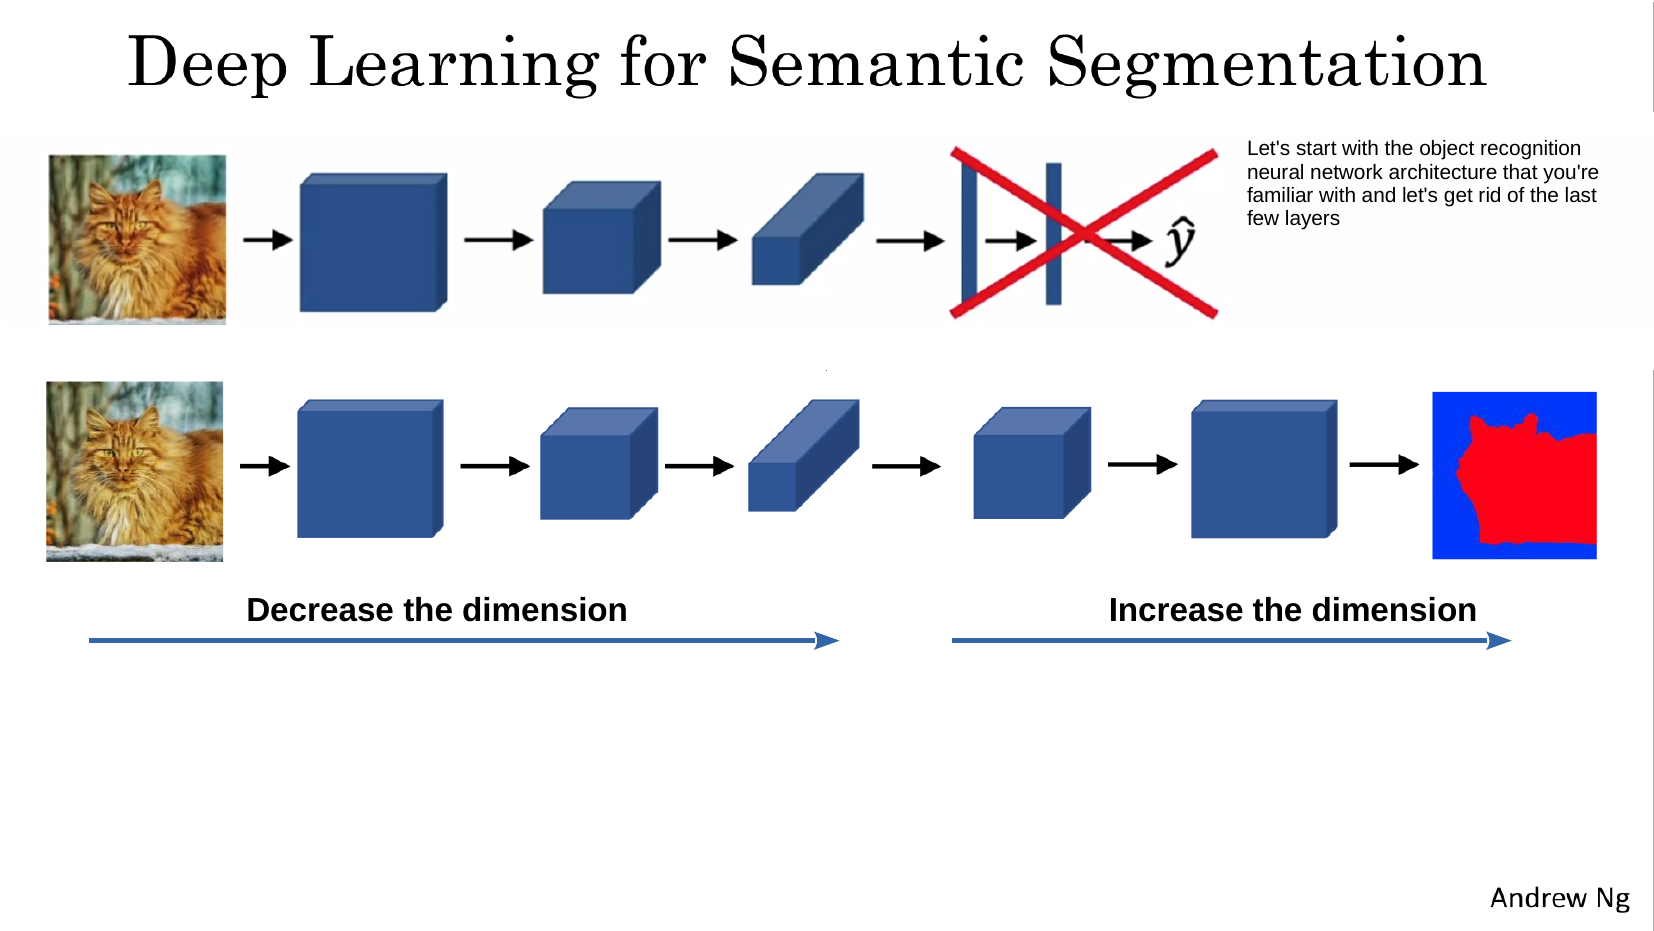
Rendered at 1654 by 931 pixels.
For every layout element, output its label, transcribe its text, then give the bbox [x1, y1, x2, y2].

picture [0, 2, 1654, 112]
text_box Let's start with the object recognition neural network architecture that you're familiar with and let's get rid of the last few layers [1232, 129, 1641, 238]
picture [0, 370, 1654, 931]
picture [3, 136, 1654, 325]
text_box Decrease the dimension [231, 583, 644, 636]
text_box Increase the dimension [1094, 583, 1493, 636]
